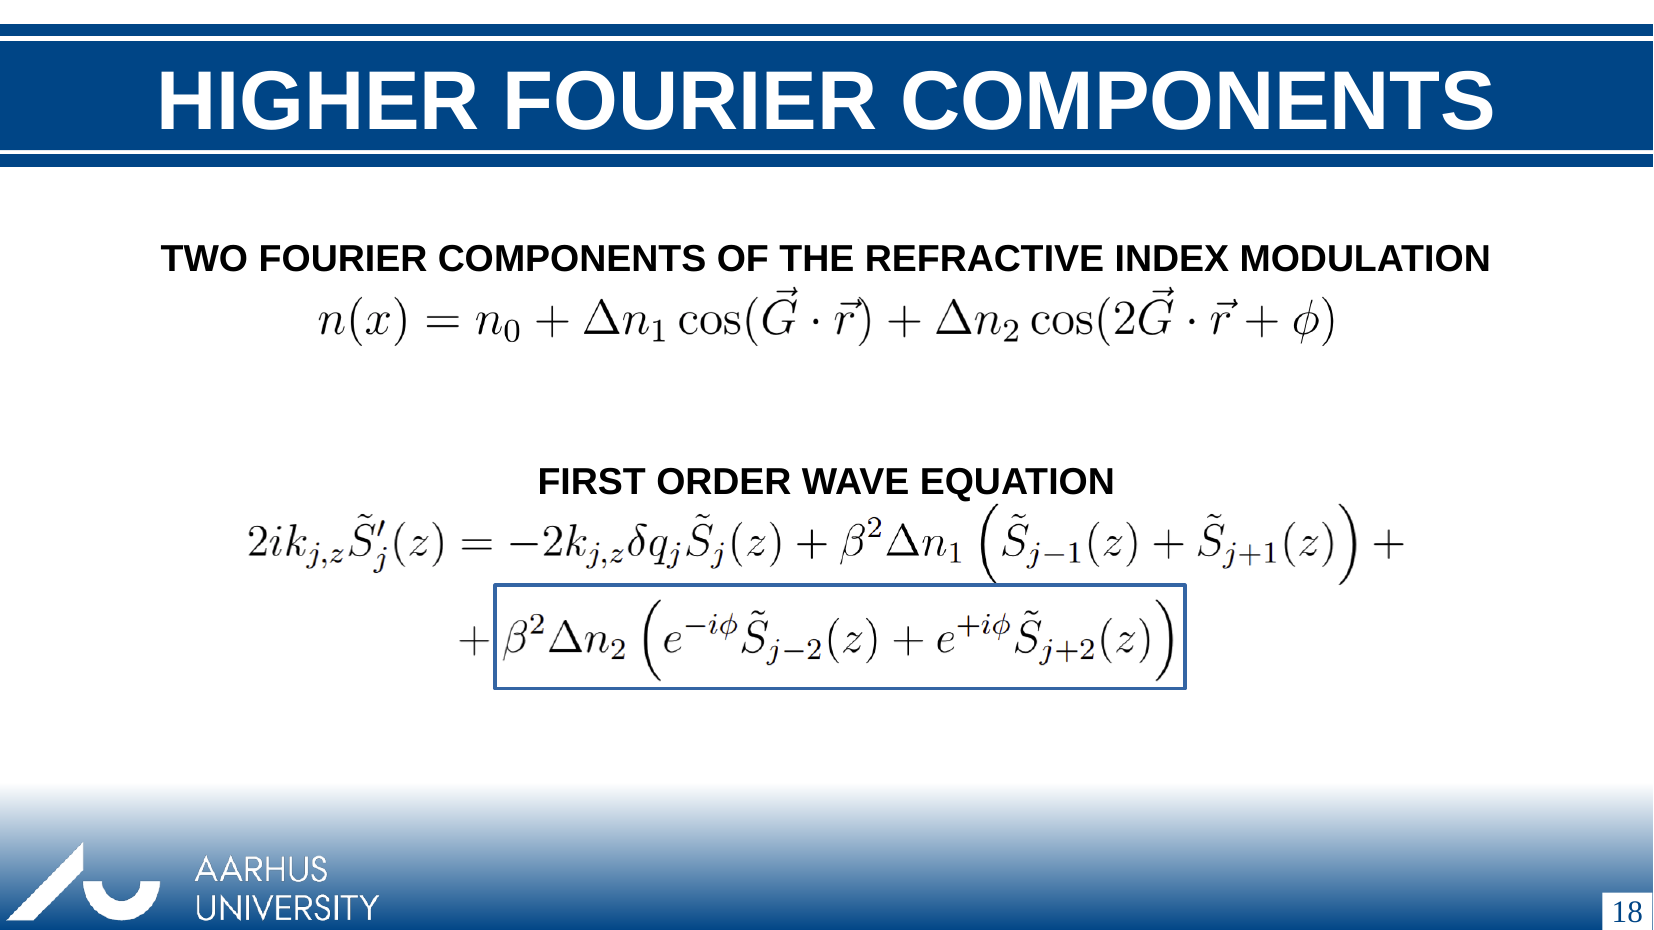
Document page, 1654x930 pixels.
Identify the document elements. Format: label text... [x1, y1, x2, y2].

picture [309, 279, 1344, 360]
picture [234, 497, 1419, 689]
picture [497, 587, 1183, 687]
text_box FIRST ORDER WAVE EQUATION [522, 452, 1131, 510]
title HIGHER FOURIER COMPONENTS [0, 41, 1653, 151]
picture [5, 841, 414, 928]
text_box TWO FOURIER COMPONENTS OF THE REFRACTIVE INDEX MODULATION [145, 230, 1508, 287]
